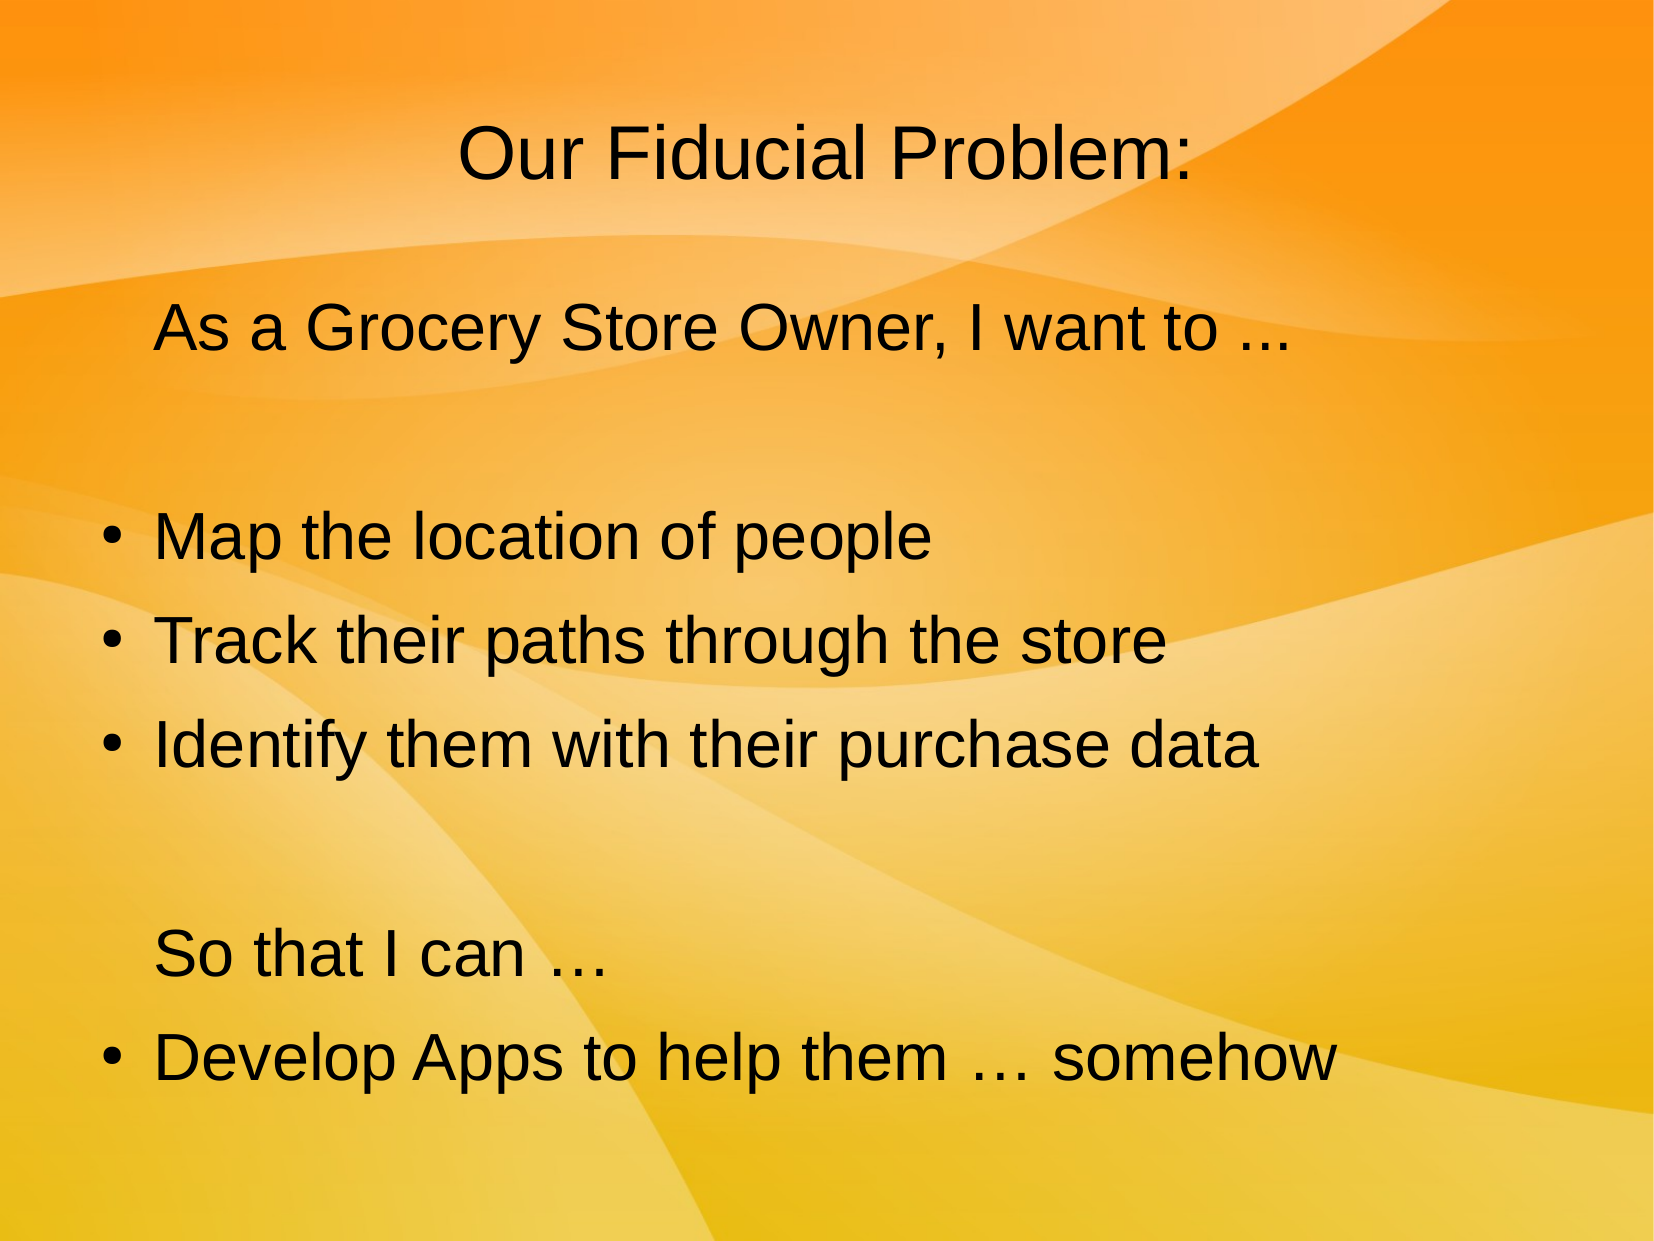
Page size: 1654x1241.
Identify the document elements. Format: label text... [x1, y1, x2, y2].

picture [0, 0, 1654, 1241]
title Our Fiducial Problem: [82, 49, 1571, 257]
list As a Grocery Store Owner, I want to ... Map the location of people Track their paths through the store Identify them with their purchase data So that I can … Develop Apps to help them … somehow [82, 290, 1571, 1094]
